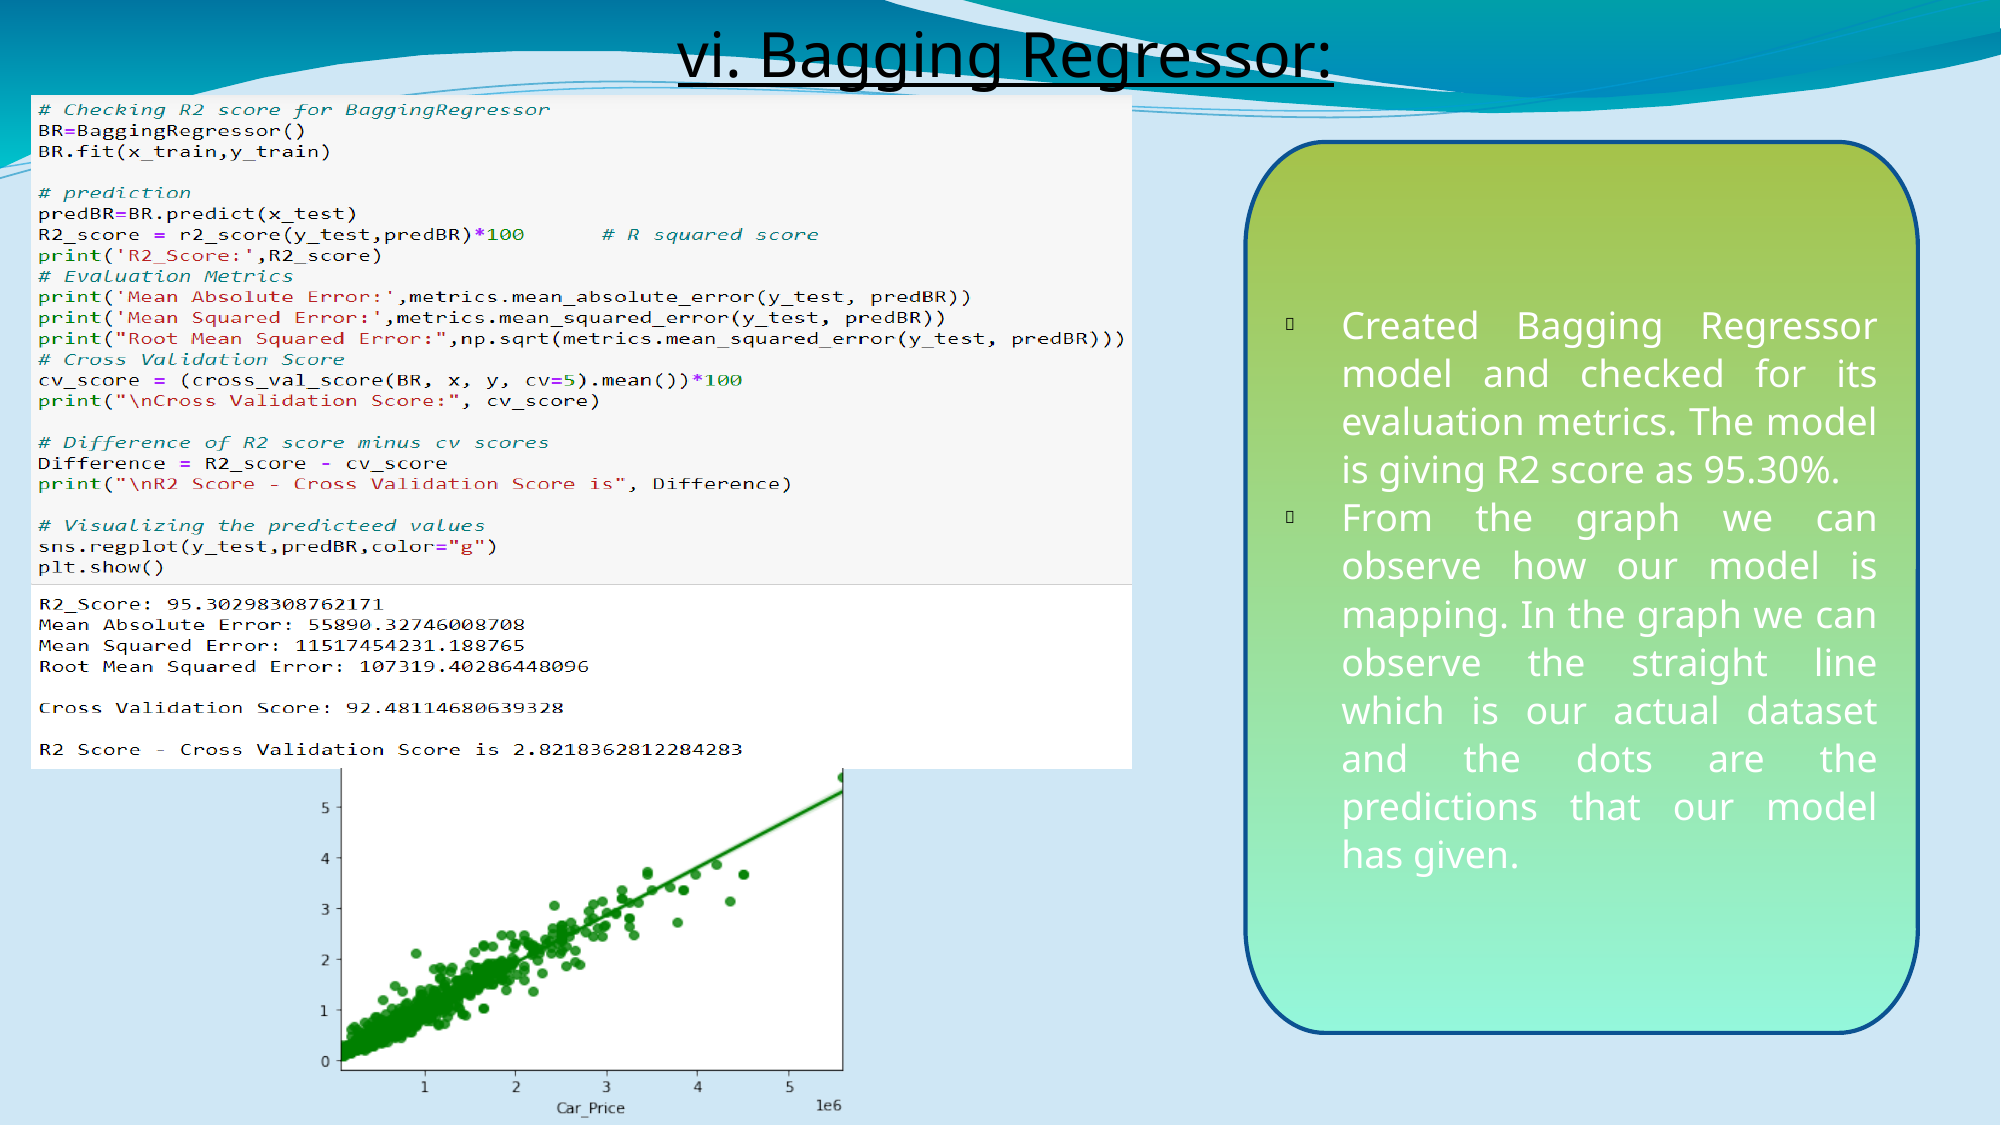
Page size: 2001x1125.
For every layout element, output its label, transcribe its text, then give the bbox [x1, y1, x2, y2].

text_box Created Bagging Regressor model and checked for its evaluation metrics. The model is giving R2 score as 95.30%. From the graph we can observe how our model is mapping. In the graph we can observe the straight line which is our actual dataset and the dots are the predictions that our model has given. [1245, 141, 1918, 1033]
text_box vi. Bagging Regressor: [148, 7, 1864, 98]
picture [31, 95, 1132, 1125]
